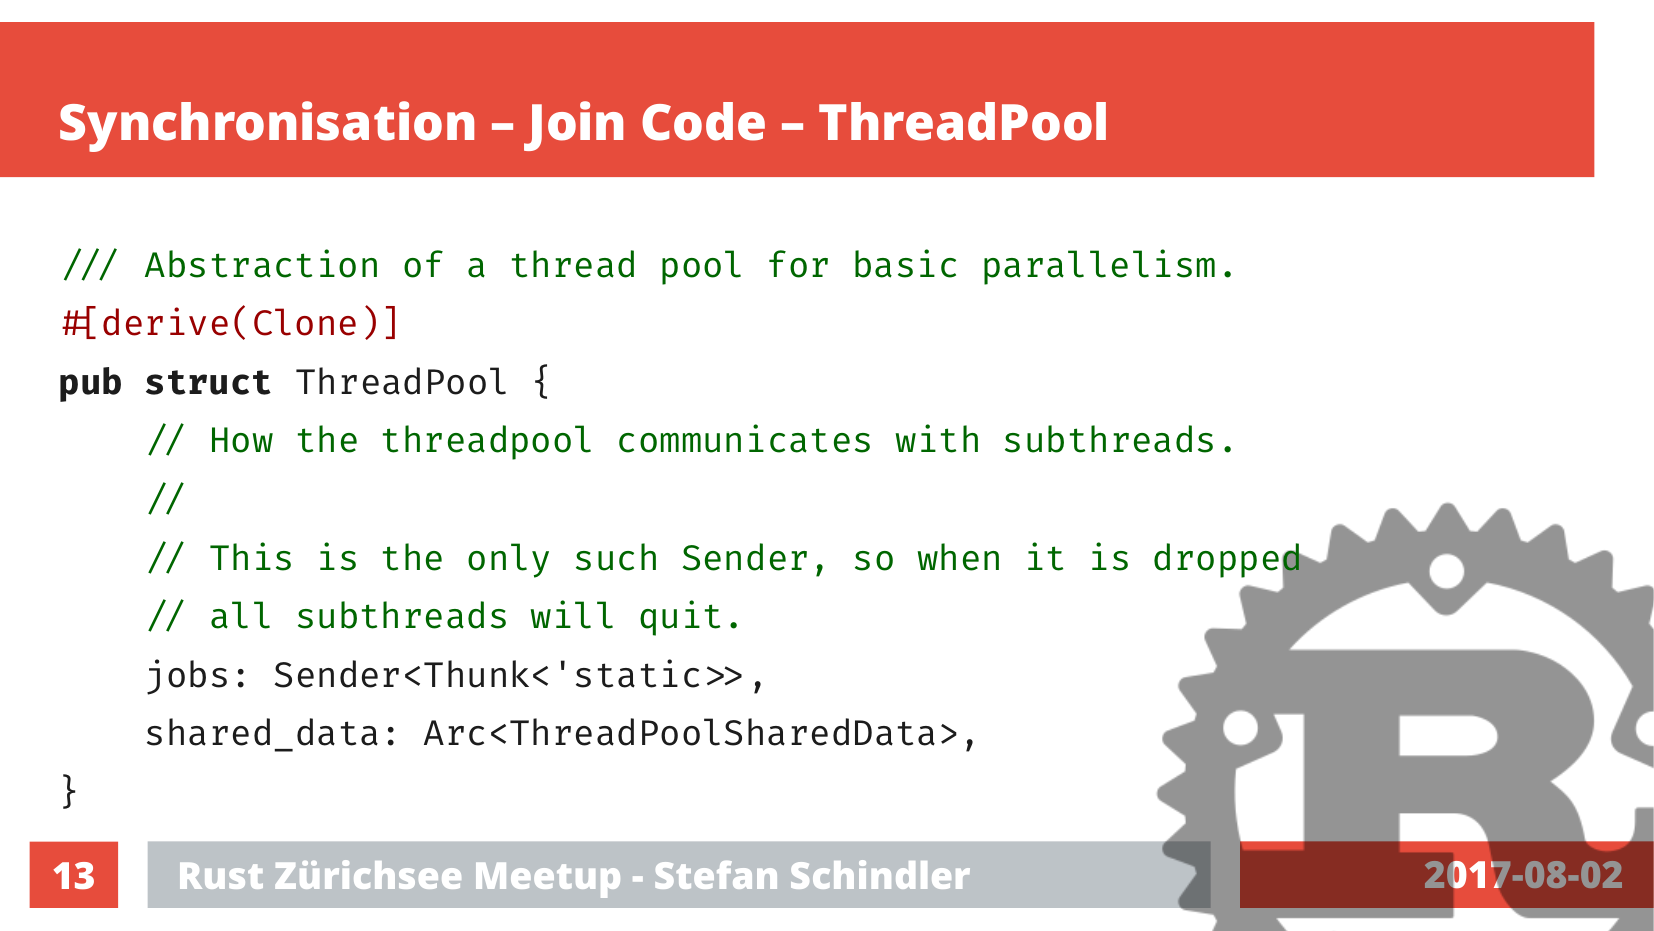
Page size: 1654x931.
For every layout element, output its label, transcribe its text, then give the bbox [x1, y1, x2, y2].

title Synchronisation – Join Code – ThreadPool [59, 44, 1595, 156]
list /// Abstraction of a thread pool for basic parallelism. #[derive(Clone)] pub struct ThreadPool { // How the threadpool communicates with subthreads. // // This is the only such Sender, so when it is dropped // all subthreads will quit. jobs: Sender<Thunk<'static>>, shared_data: Arc<ThreadPoolSharedData>, } [59, 243, 1565, 820]
picture [1053, 399, 1654, 931]
